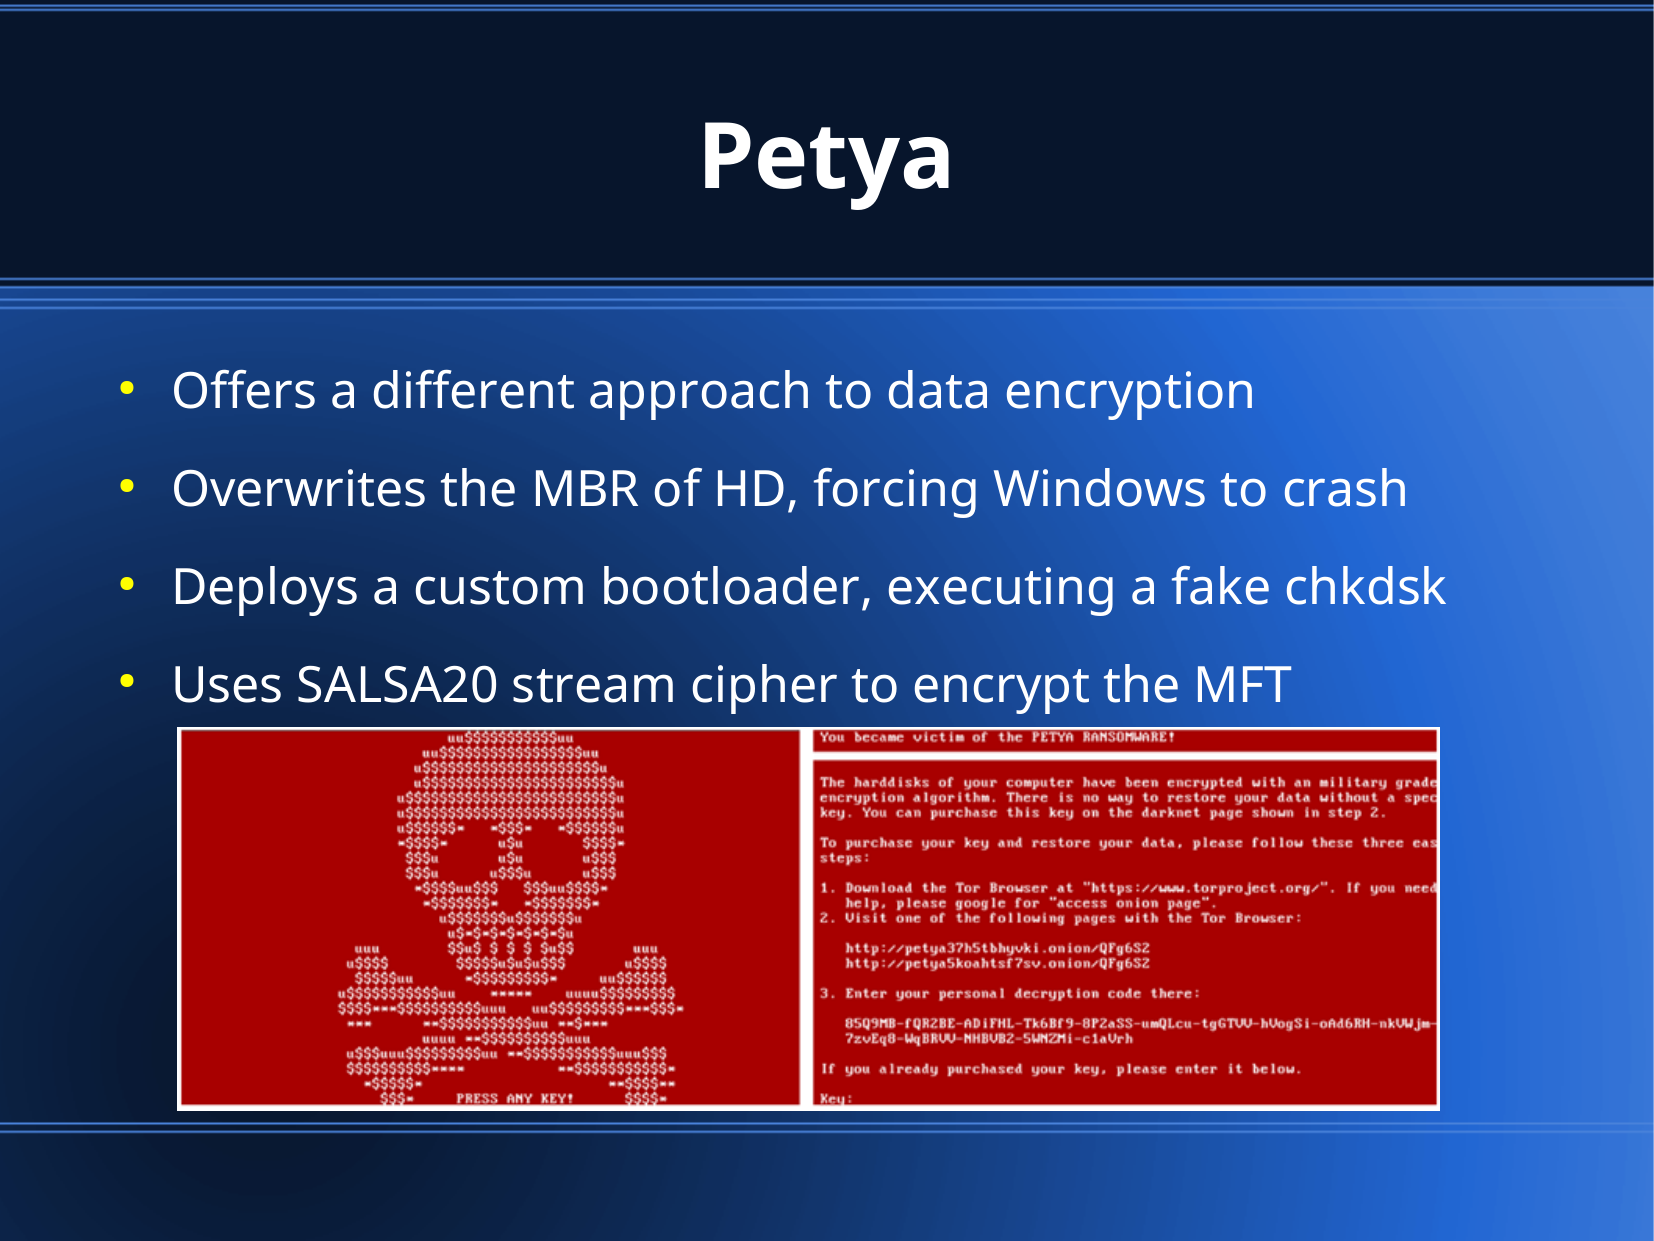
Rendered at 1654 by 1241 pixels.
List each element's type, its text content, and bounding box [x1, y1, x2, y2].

title Petya [82, 49, 1571, 257]
picture [0, 0, 1654, 1241]
list Offers a different approach to data encryption Overwrites the MBR of HD, forcing Windows to crash Deploys a custom bootloader, executing a fake chkdsk Uses SALSA20 stream cipher to encrypt the MFT [82, 355, 1571, 1075]
